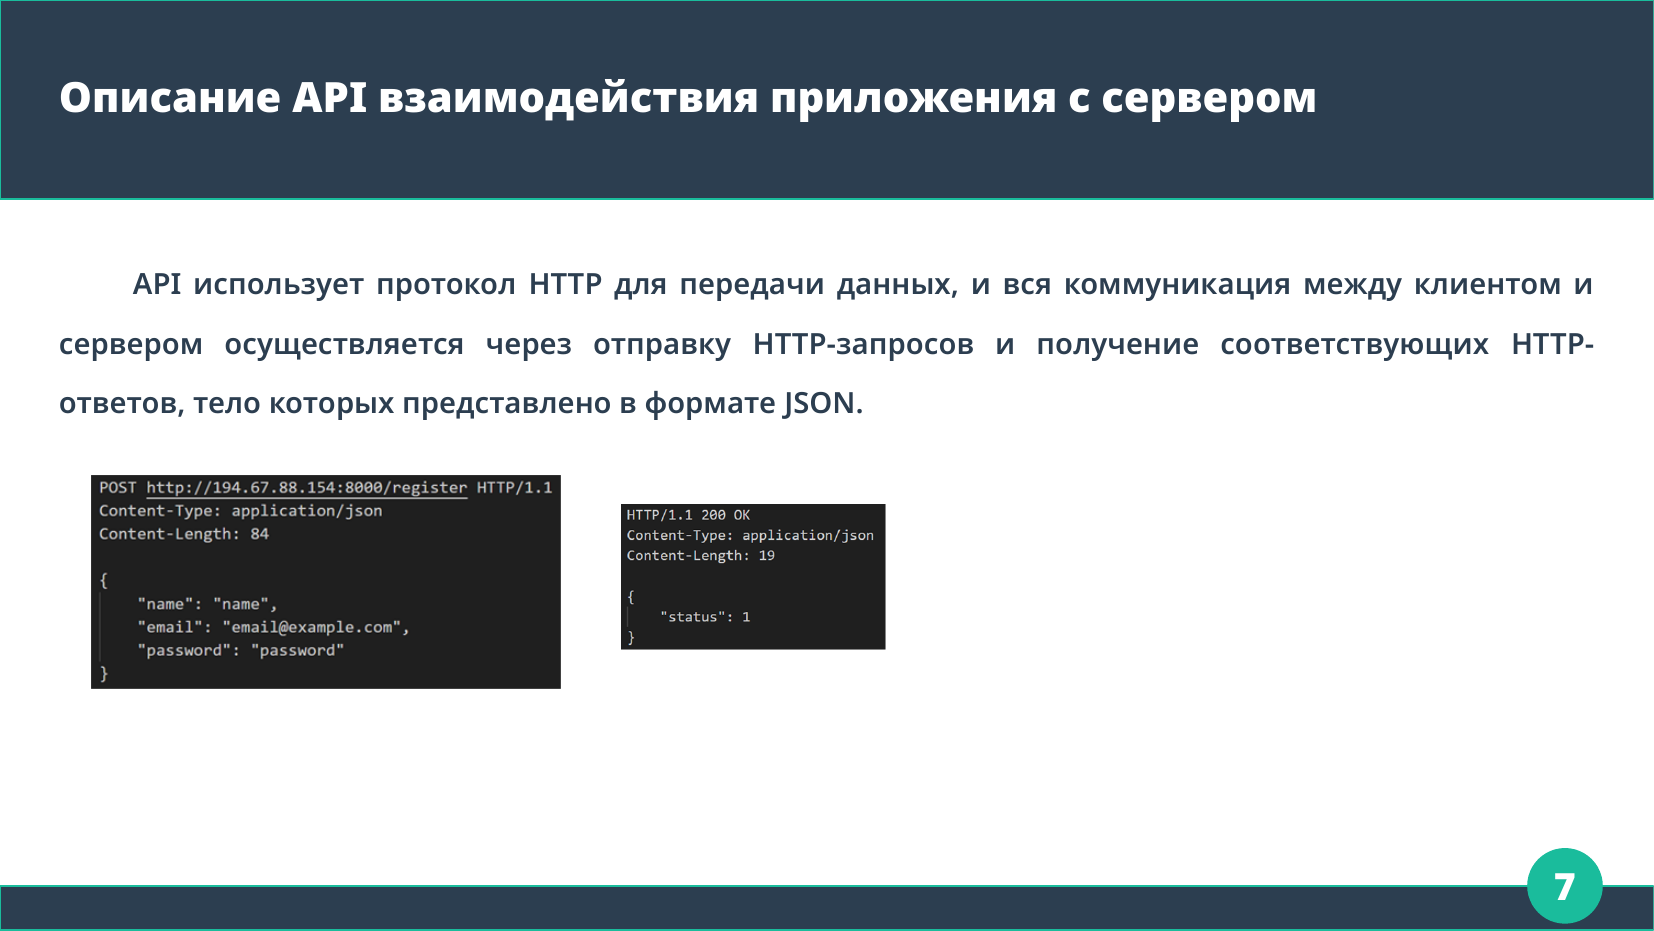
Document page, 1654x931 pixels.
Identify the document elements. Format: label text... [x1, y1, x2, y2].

list API использует протокол HTTP для передачи данных, и вся коммуникация между клиентом и сервером осуществляется через отправку HTTP-запросов и получение соответствующих HTTP-ответов, тело которых представлено в формате JSON. [59, 243, 1595, 864]
picture [619, 502, 886, 650]
picture [88, 472, 562, 690]
title Описание API взаимодействия приложения с сервером [59, 37, 1595, 155]
